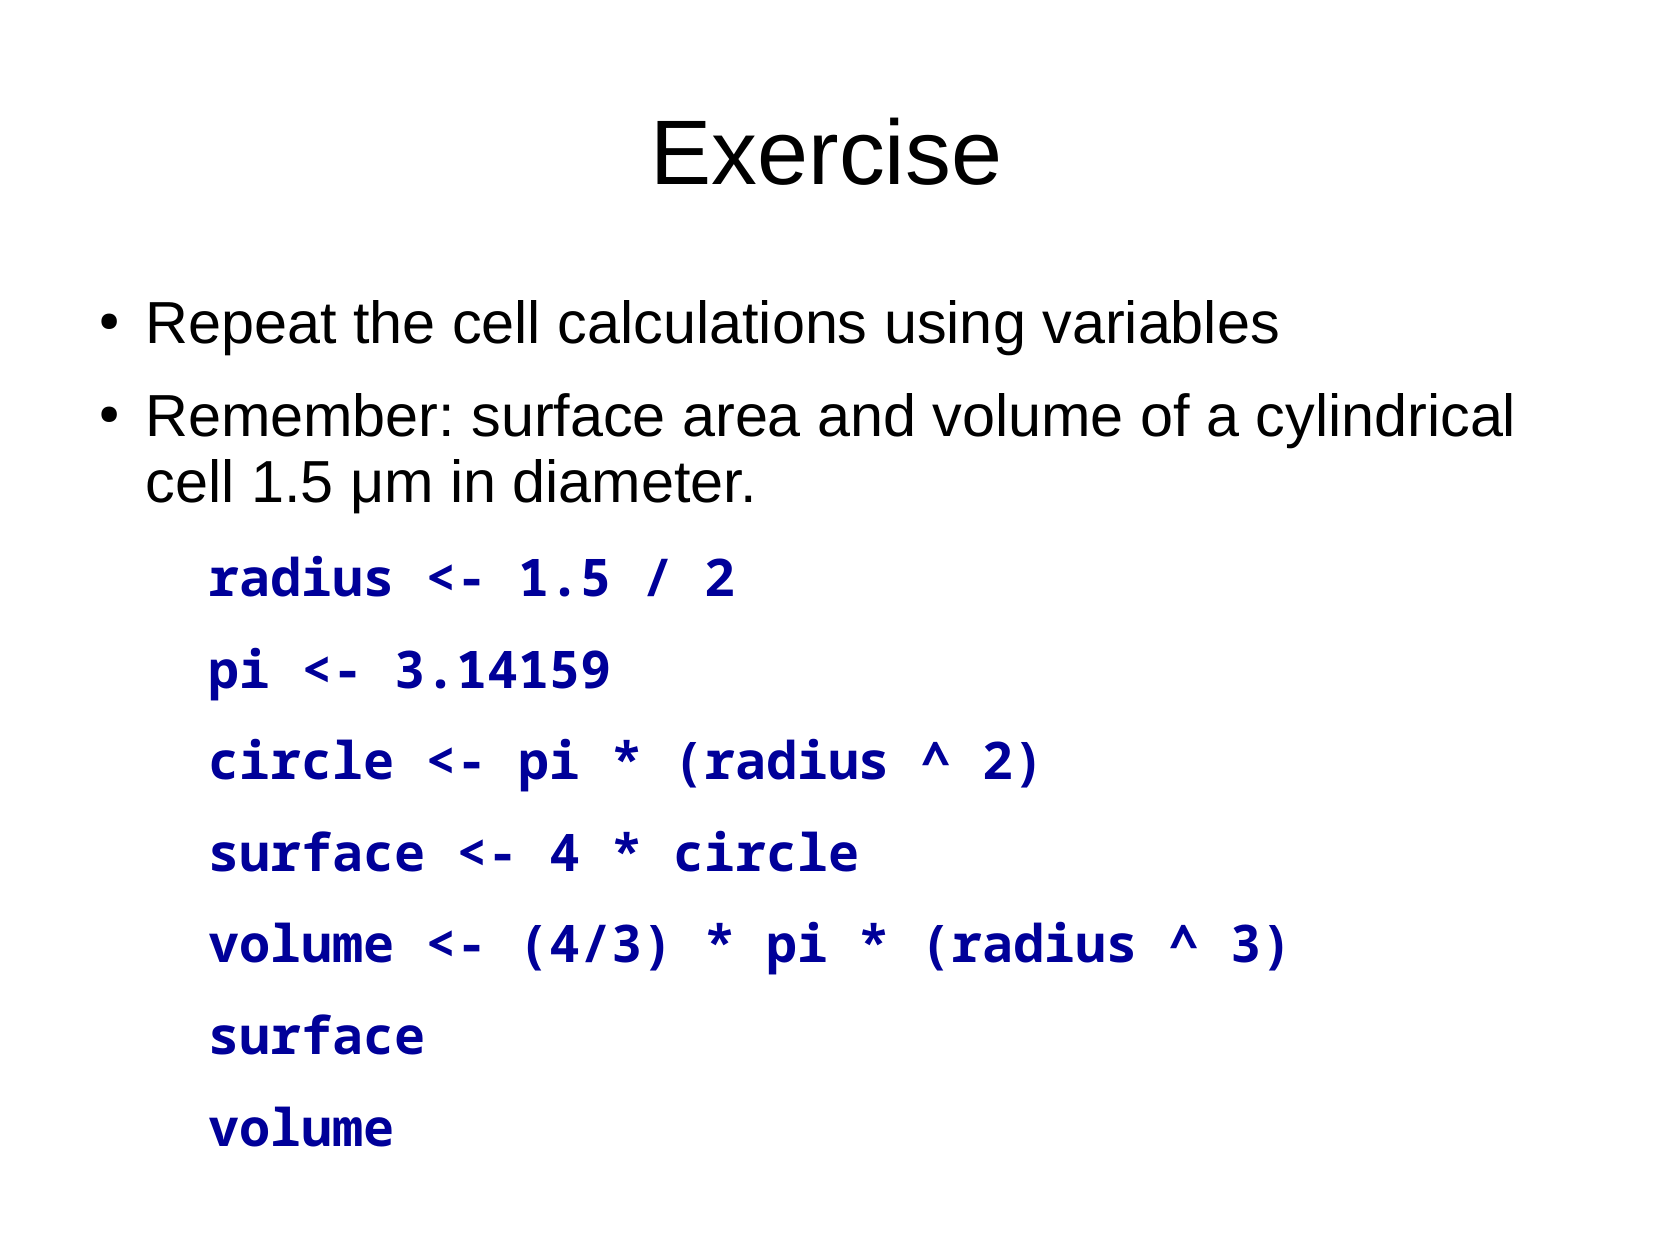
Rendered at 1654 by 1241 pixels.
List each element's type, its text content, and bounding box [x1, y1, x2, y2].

title Exercise [82, 49, 1571, 257]
list Repeat the cell calculations using variables Remember: surface area and volume of a cylindrical cell 1.5 μm in diameter. radius <- 1.5 / 2 pi <- 3.14159 circle <- pi * (radius ^ 2) surface <- 4 * circle volume <- (4/3) * pi * (radius ^ 3) surface volume [82, 290, 1571, 1170]
